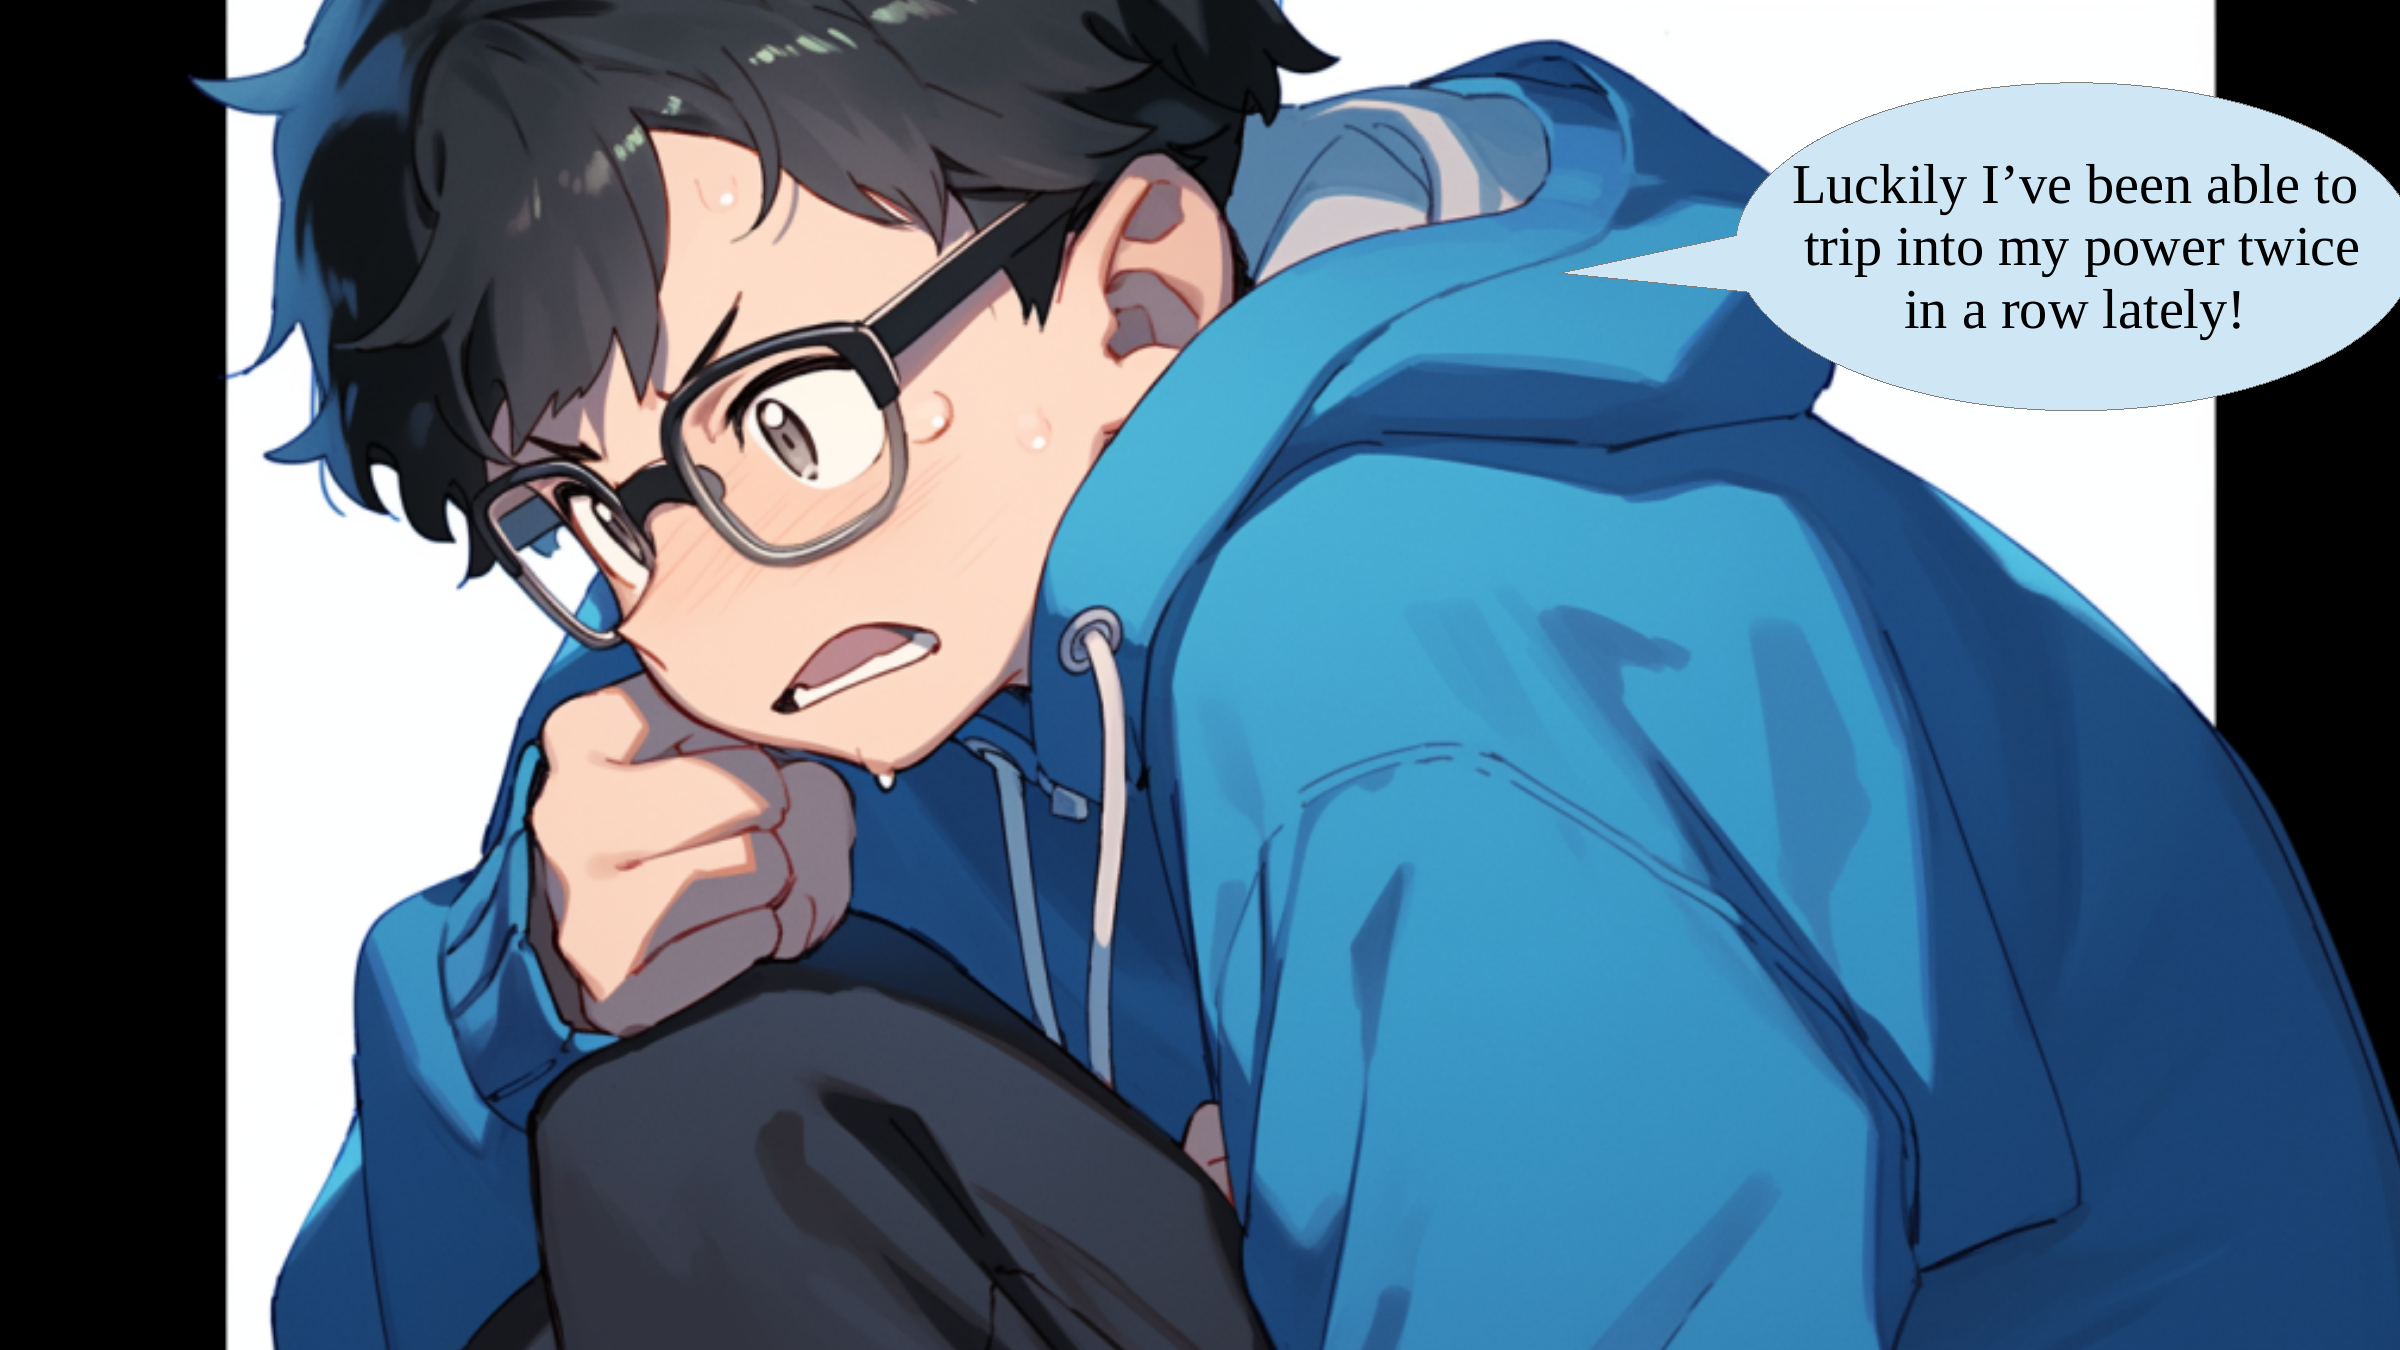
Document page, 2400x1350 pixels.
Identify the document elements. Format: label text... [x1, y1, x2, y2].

picture [0, 0, 2400, 1350]
text_box Luckily I’ve been able to trip into my power twice in a row lately! [1559, 82, 2400, 411]
